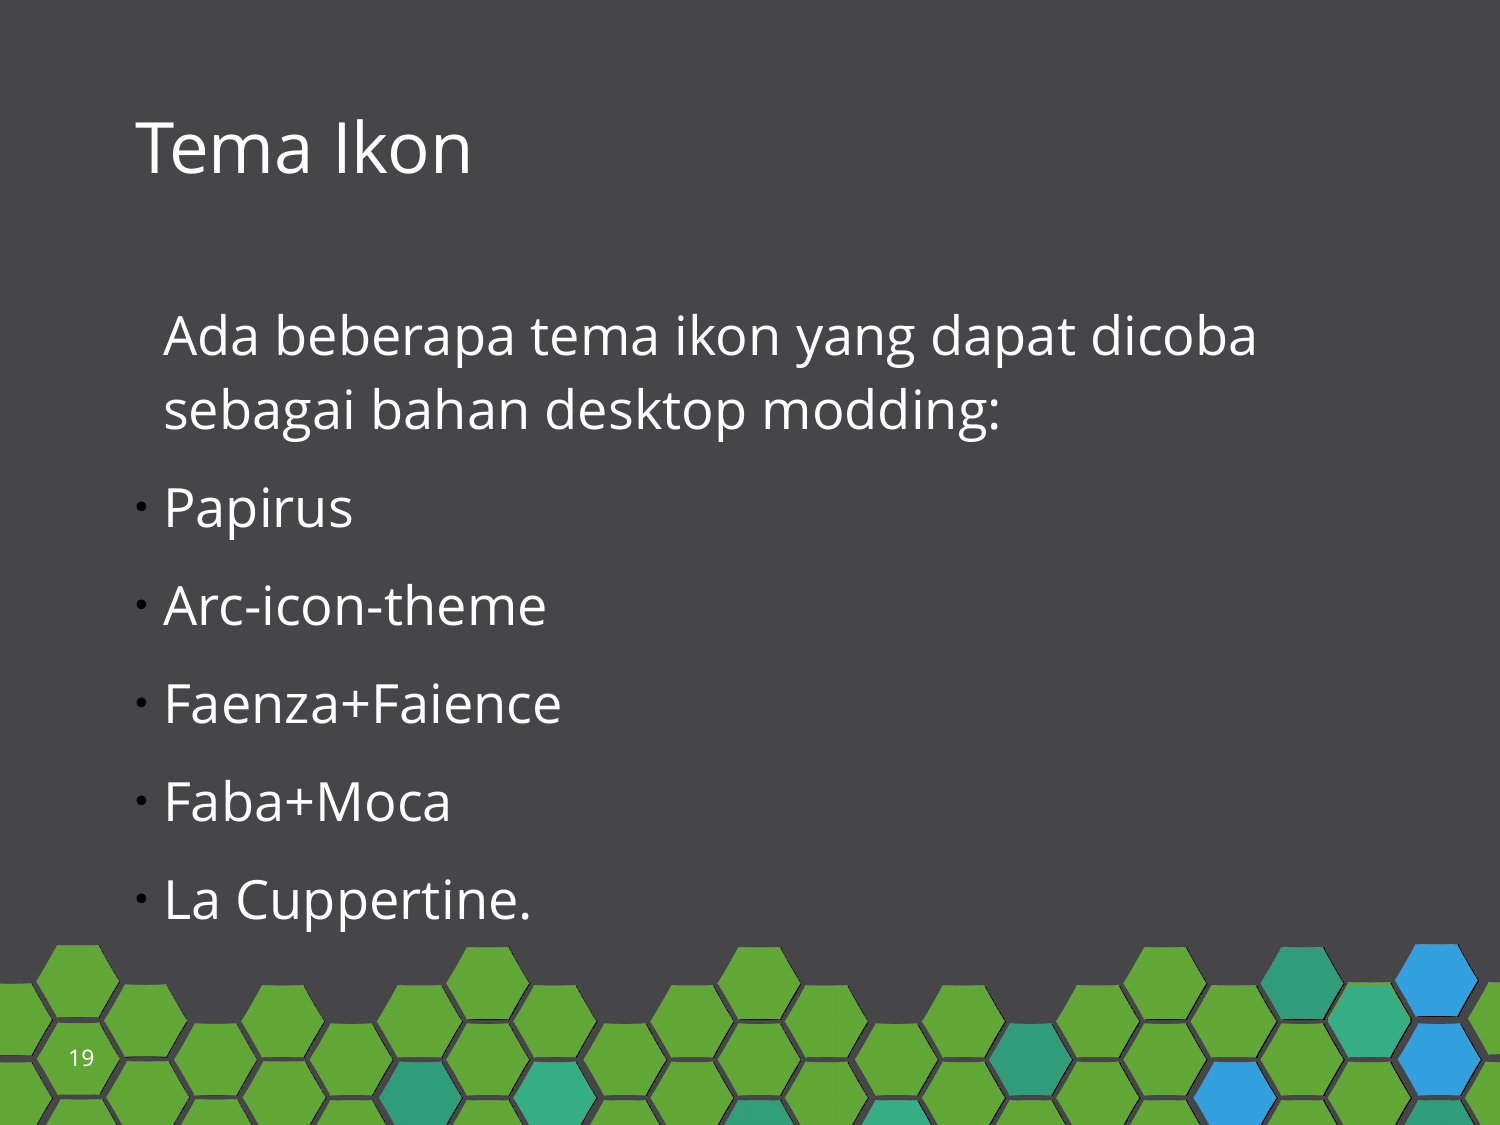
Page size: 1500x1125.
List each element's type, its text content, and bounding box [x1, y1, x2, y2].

title Tema Ikon [135, 65, 1372, 228]
picture [0, 944, 1500, 1125]
list Ada beberapa tema ikon yang dapat dicoba sebagai bahan desktop modding: Papirus Arc-icon-theme Faenza+Faience Faba+Moca La Cuppertine. [135, 297, 1372, 951]
